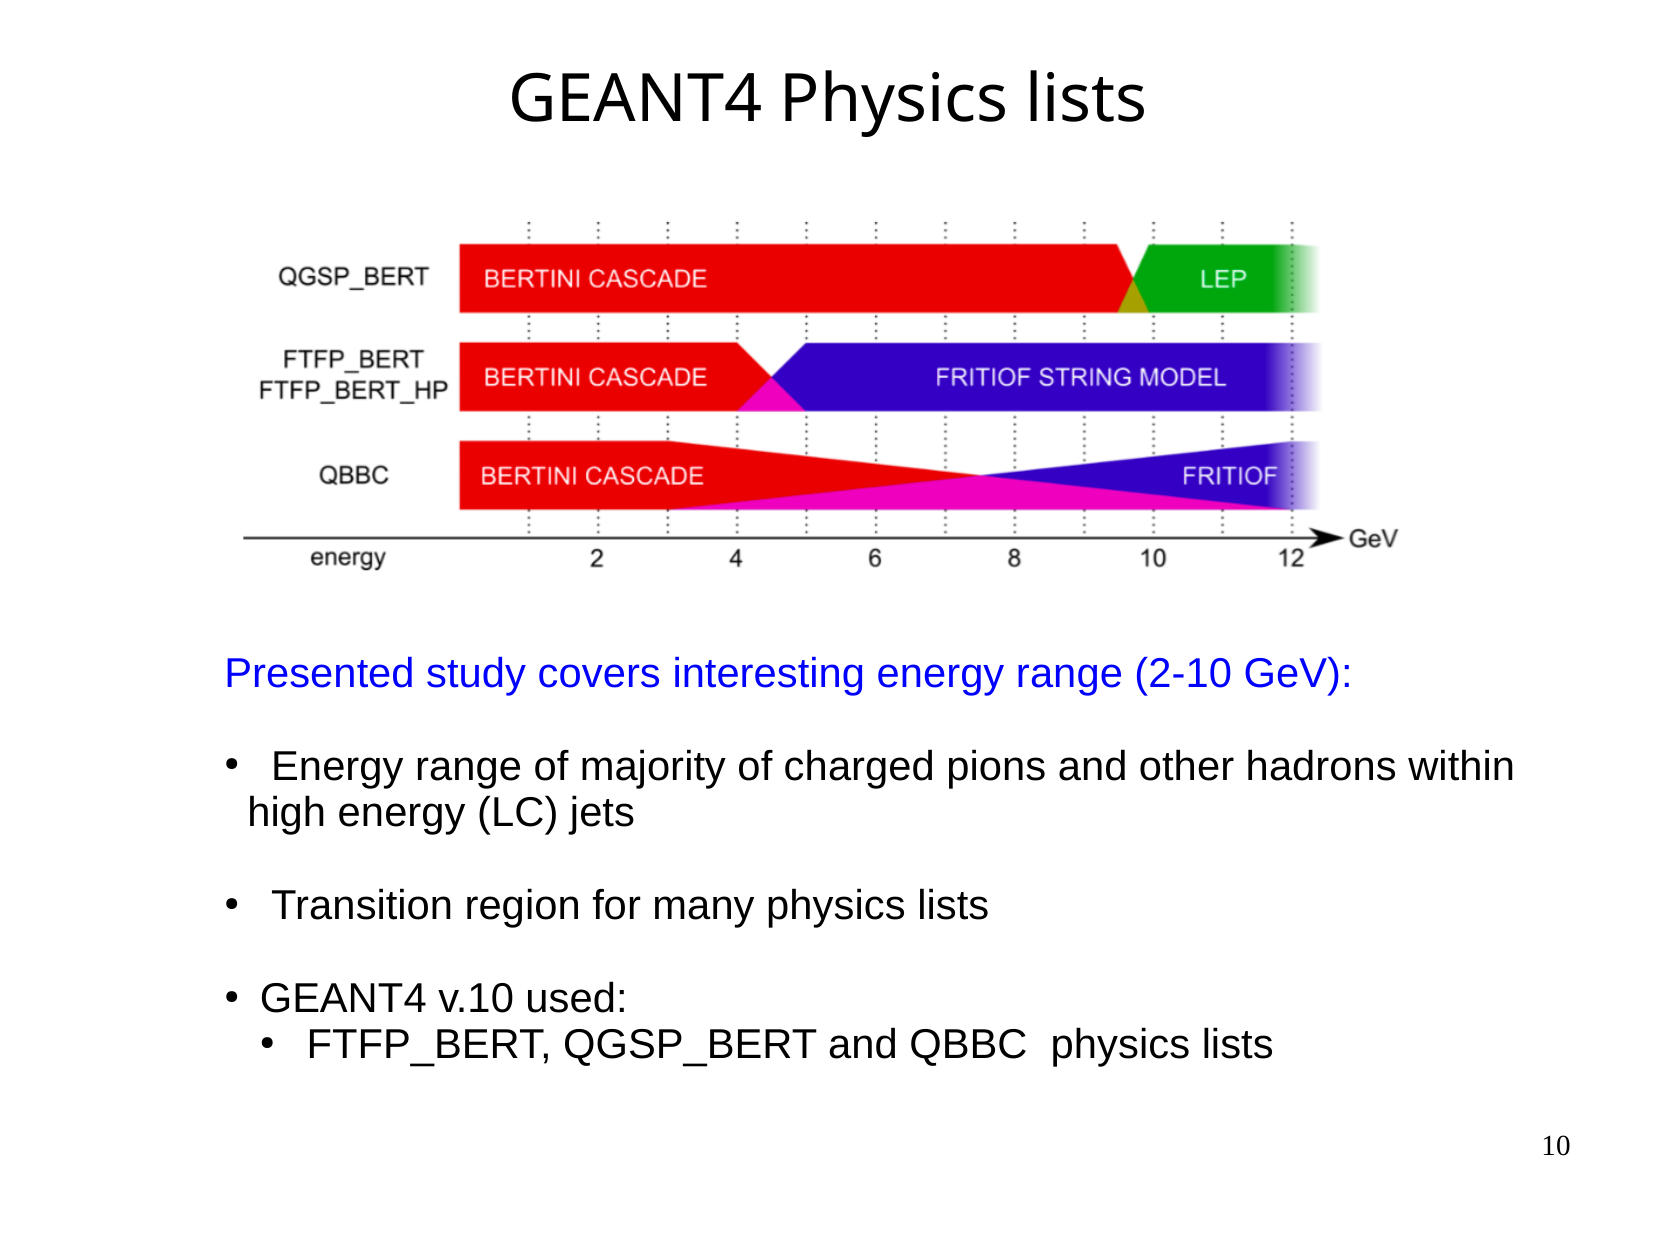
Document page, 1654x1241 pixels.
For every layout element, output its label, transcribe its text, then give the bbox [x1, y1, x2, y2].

picture [234, 201, 1452, 602]
text_box Presented study covers interesting energy range (2-10 GeV): Energy range of majority of charged pions and other hadrons within high energy (LC) jets Transition region for many physics lists GEANT4 v.10 used: FTFP_BERT, QGSP_BERT and QBBC physics lists [209, 641, 1543, 1075]
title GEANT4 Physics lists [85, 52, 1571, 139]
